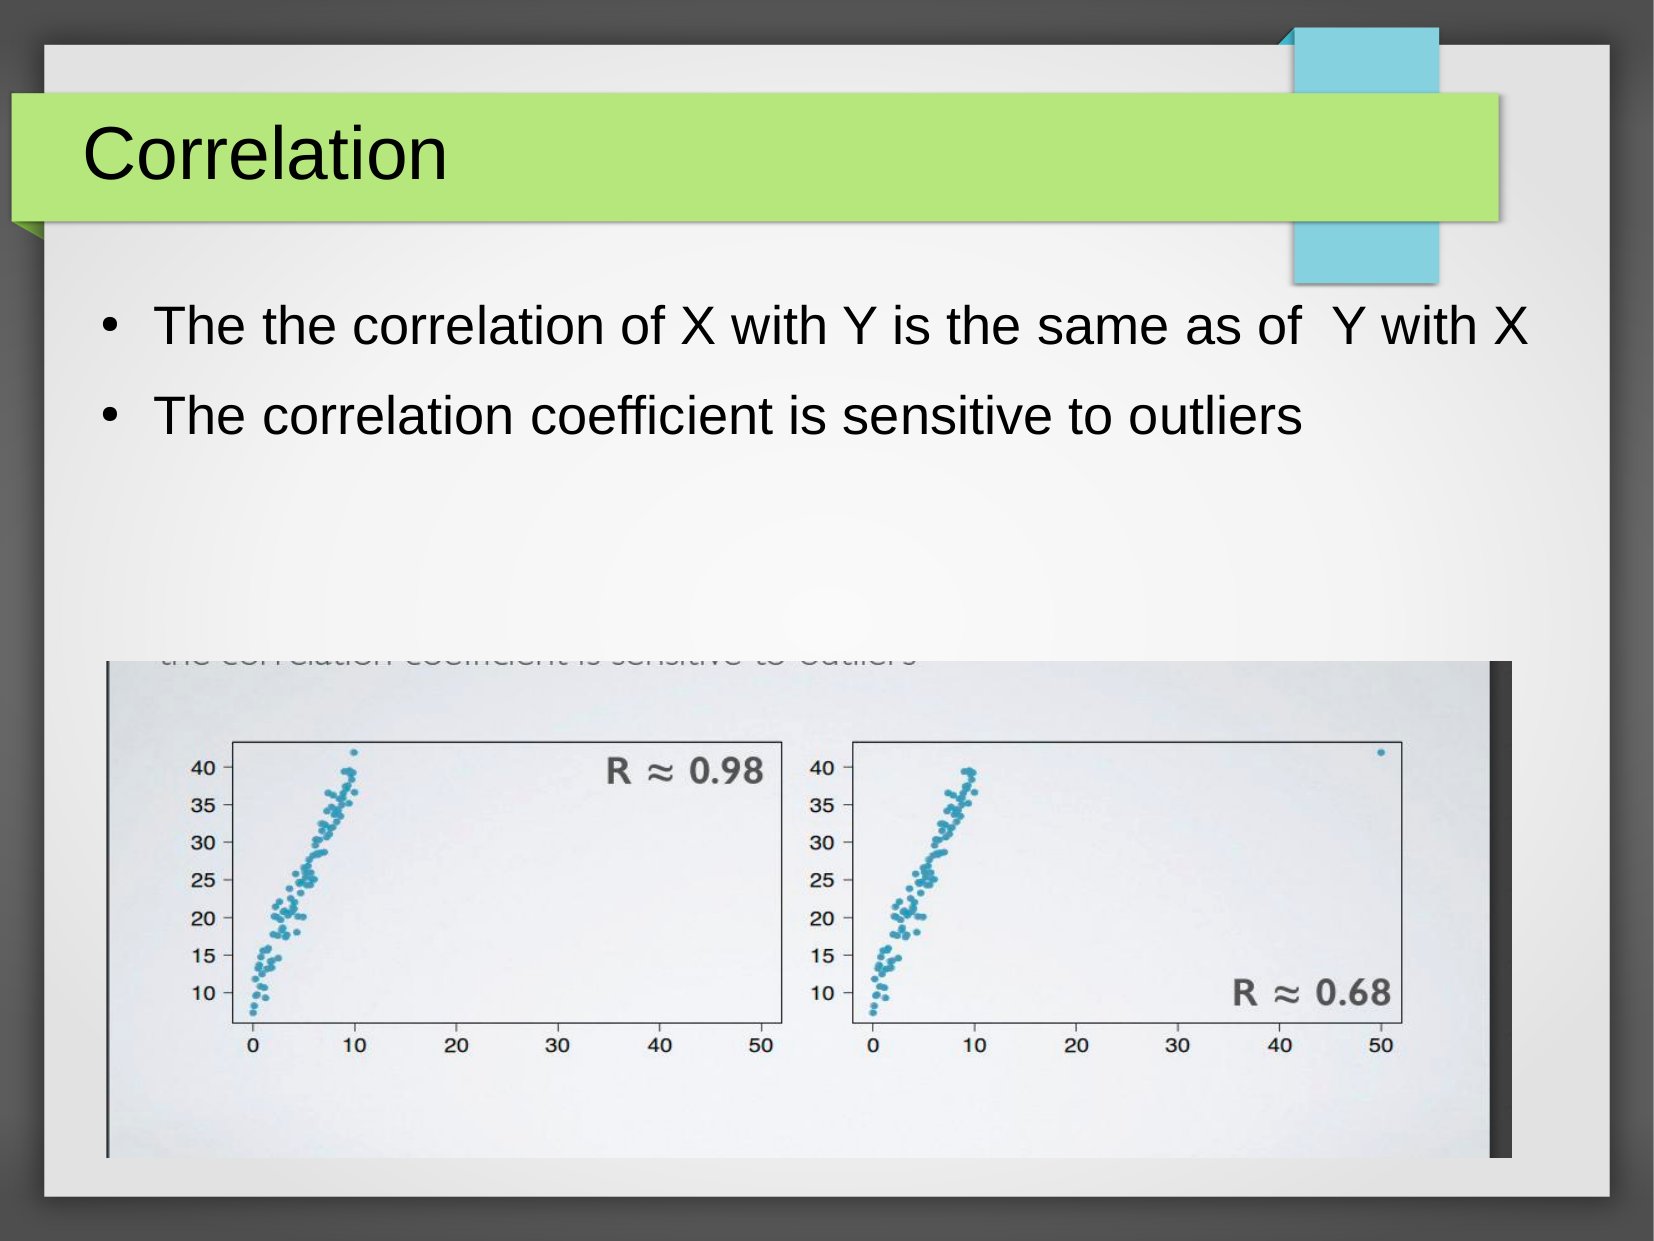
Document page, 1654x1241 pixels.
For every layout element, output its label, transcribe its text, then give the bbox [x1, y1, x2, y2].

title Correlation [82, 94, 1264, 213]
list The the correlation of X with Y is the same as of Y with X The correlation coefficient is sensitive to outliers [82, 295, 1571, 1015]
picture [0, 0, 1654, 1241]
